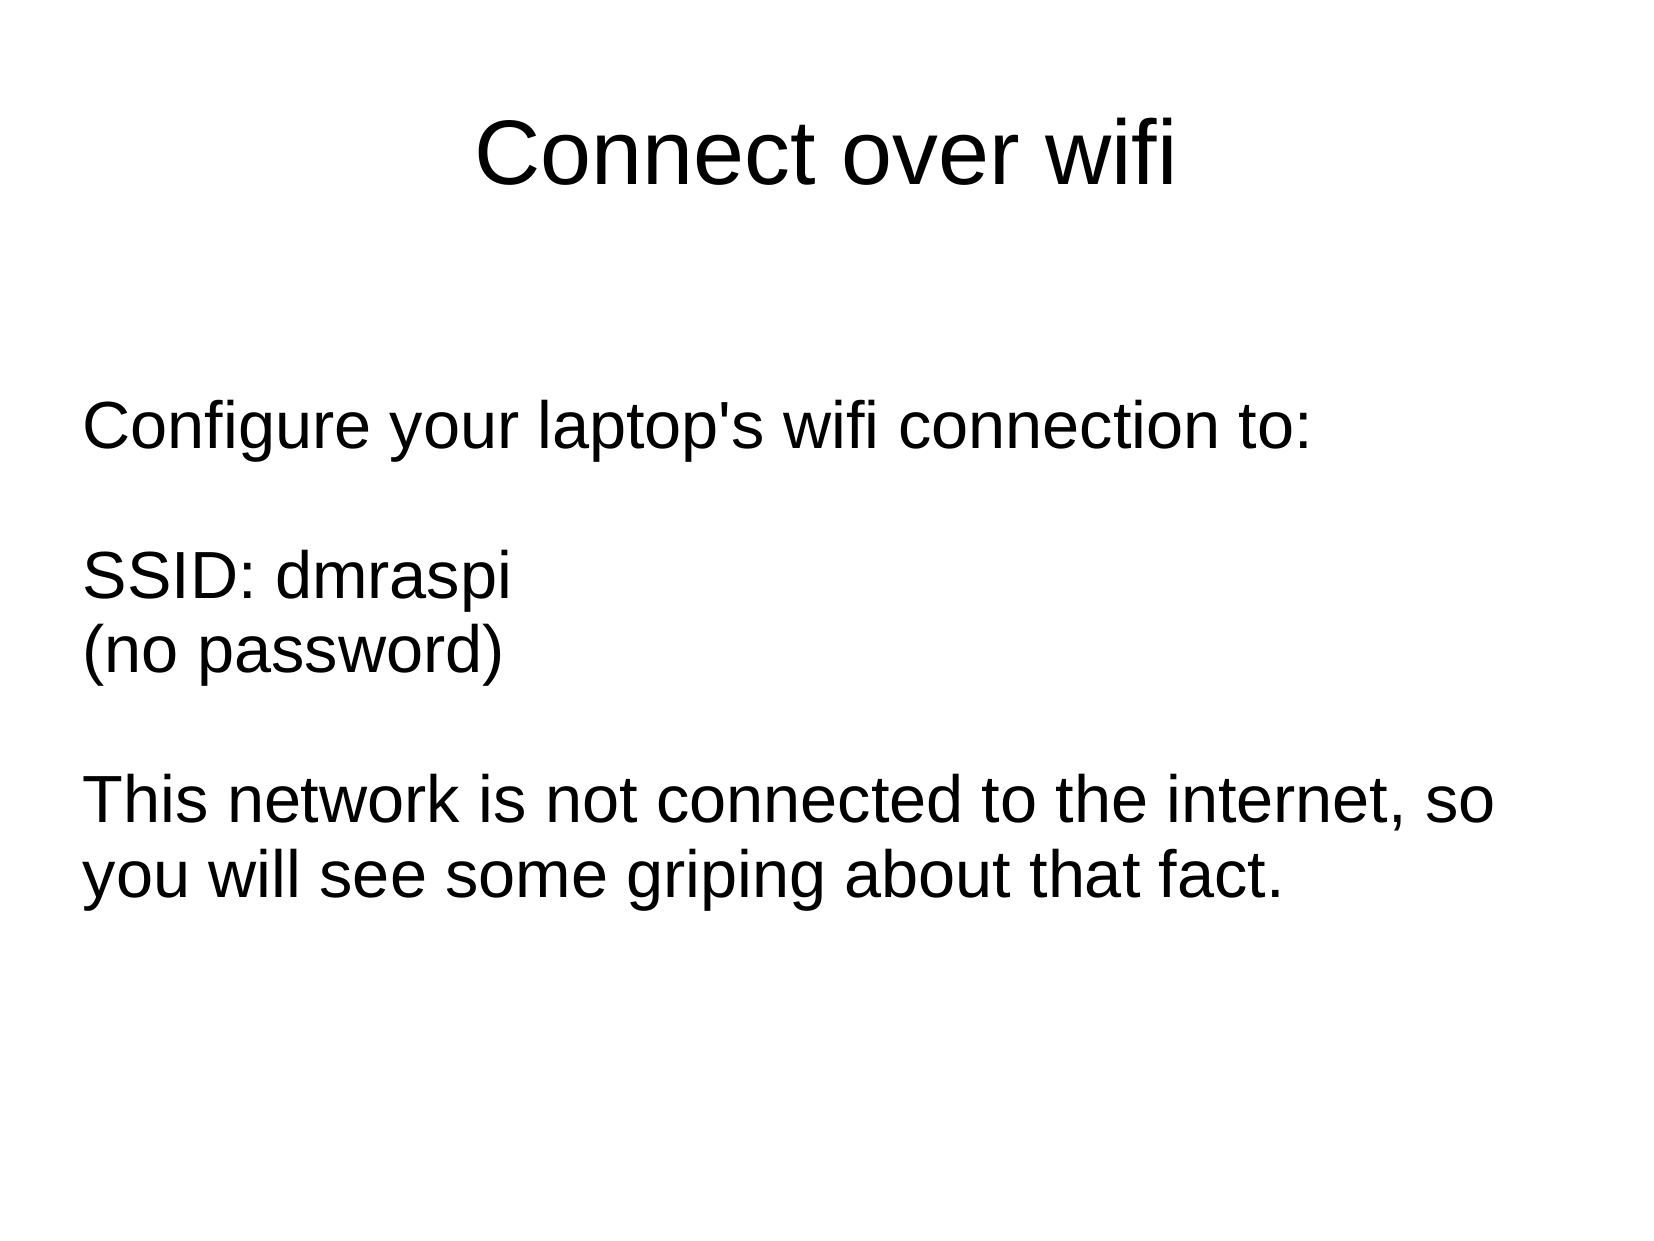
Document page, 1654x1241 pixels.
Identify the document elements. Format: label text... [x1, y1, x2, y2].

subtitle Configure your laptop's wifi connection to: SSID: dmraspi (no password) This network is not connected to the internet, so you will see some griping about that fact. [82, 290, 1538, 1010]
title Connect over wifi [82, 49, 1571, 257]
